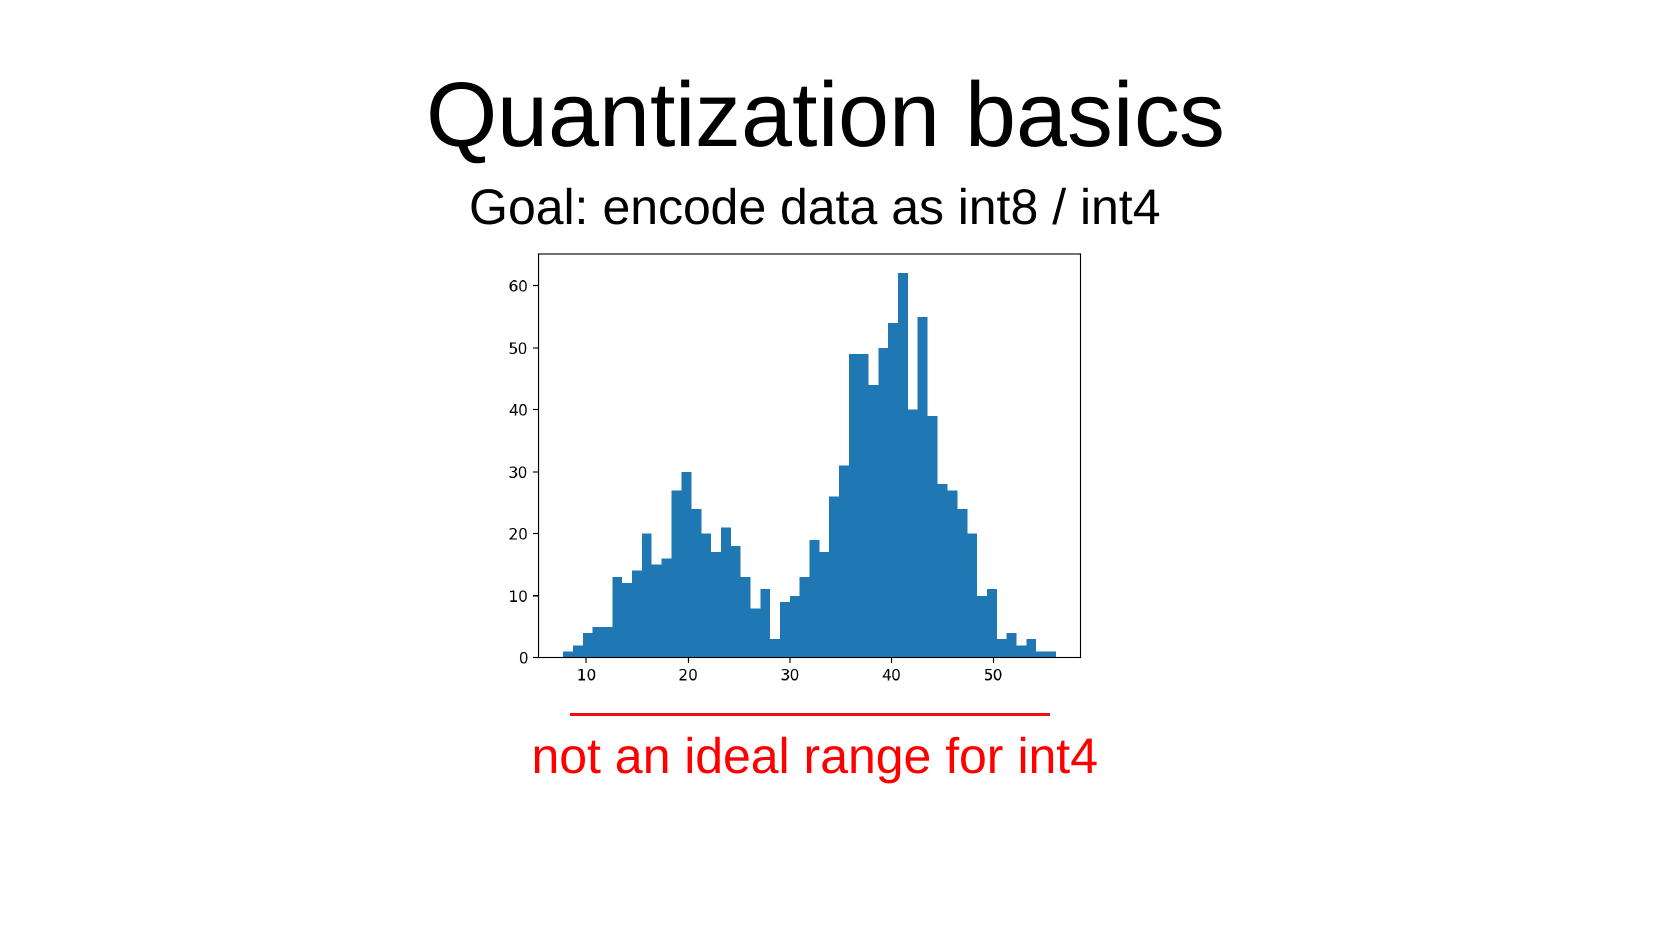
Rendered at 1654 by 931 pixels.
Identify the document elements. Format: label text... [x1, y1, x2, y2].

picture [451, 244, 1150, 715]
text_box not an ideal range for int4 [419, 719, 1211, 793]
subtitle Goal: encode data as int8 / int4 [419, 170, 1211, 244]
title Quantization basics [82, 37, 1571, 193]
